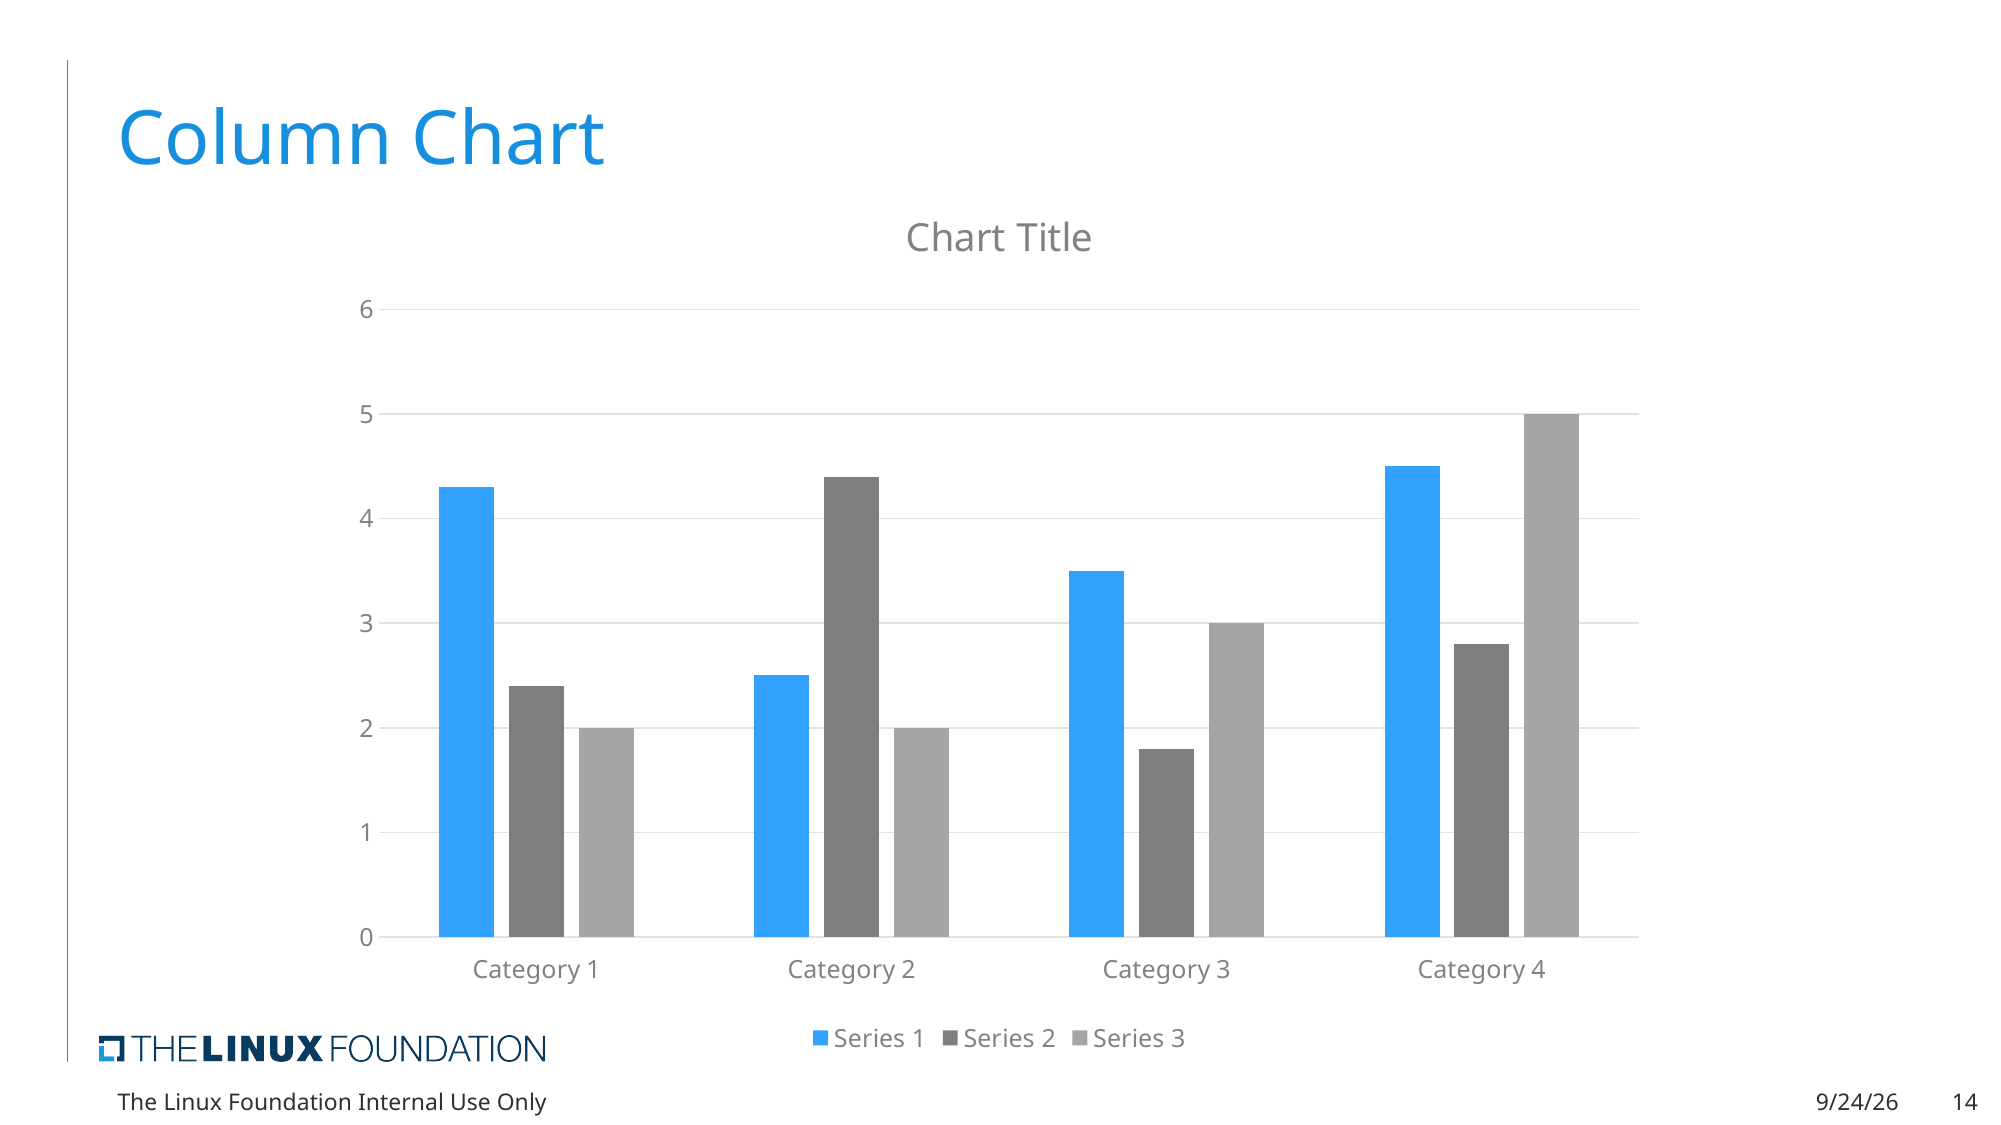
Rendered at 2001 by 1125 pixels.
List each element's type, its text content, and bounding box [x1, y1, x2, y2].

text_box 14 [1936, 1080, 2000, 1125]
text_box The Linux Foundation Internal Use Only [102, 1078, 656, 1124]
text_box 8/14/2017 [1800, 1080, 1936, 1125]
title Column Chart [102, 59, 1897, 214]
chart [332, 172, 1667, 1062]
